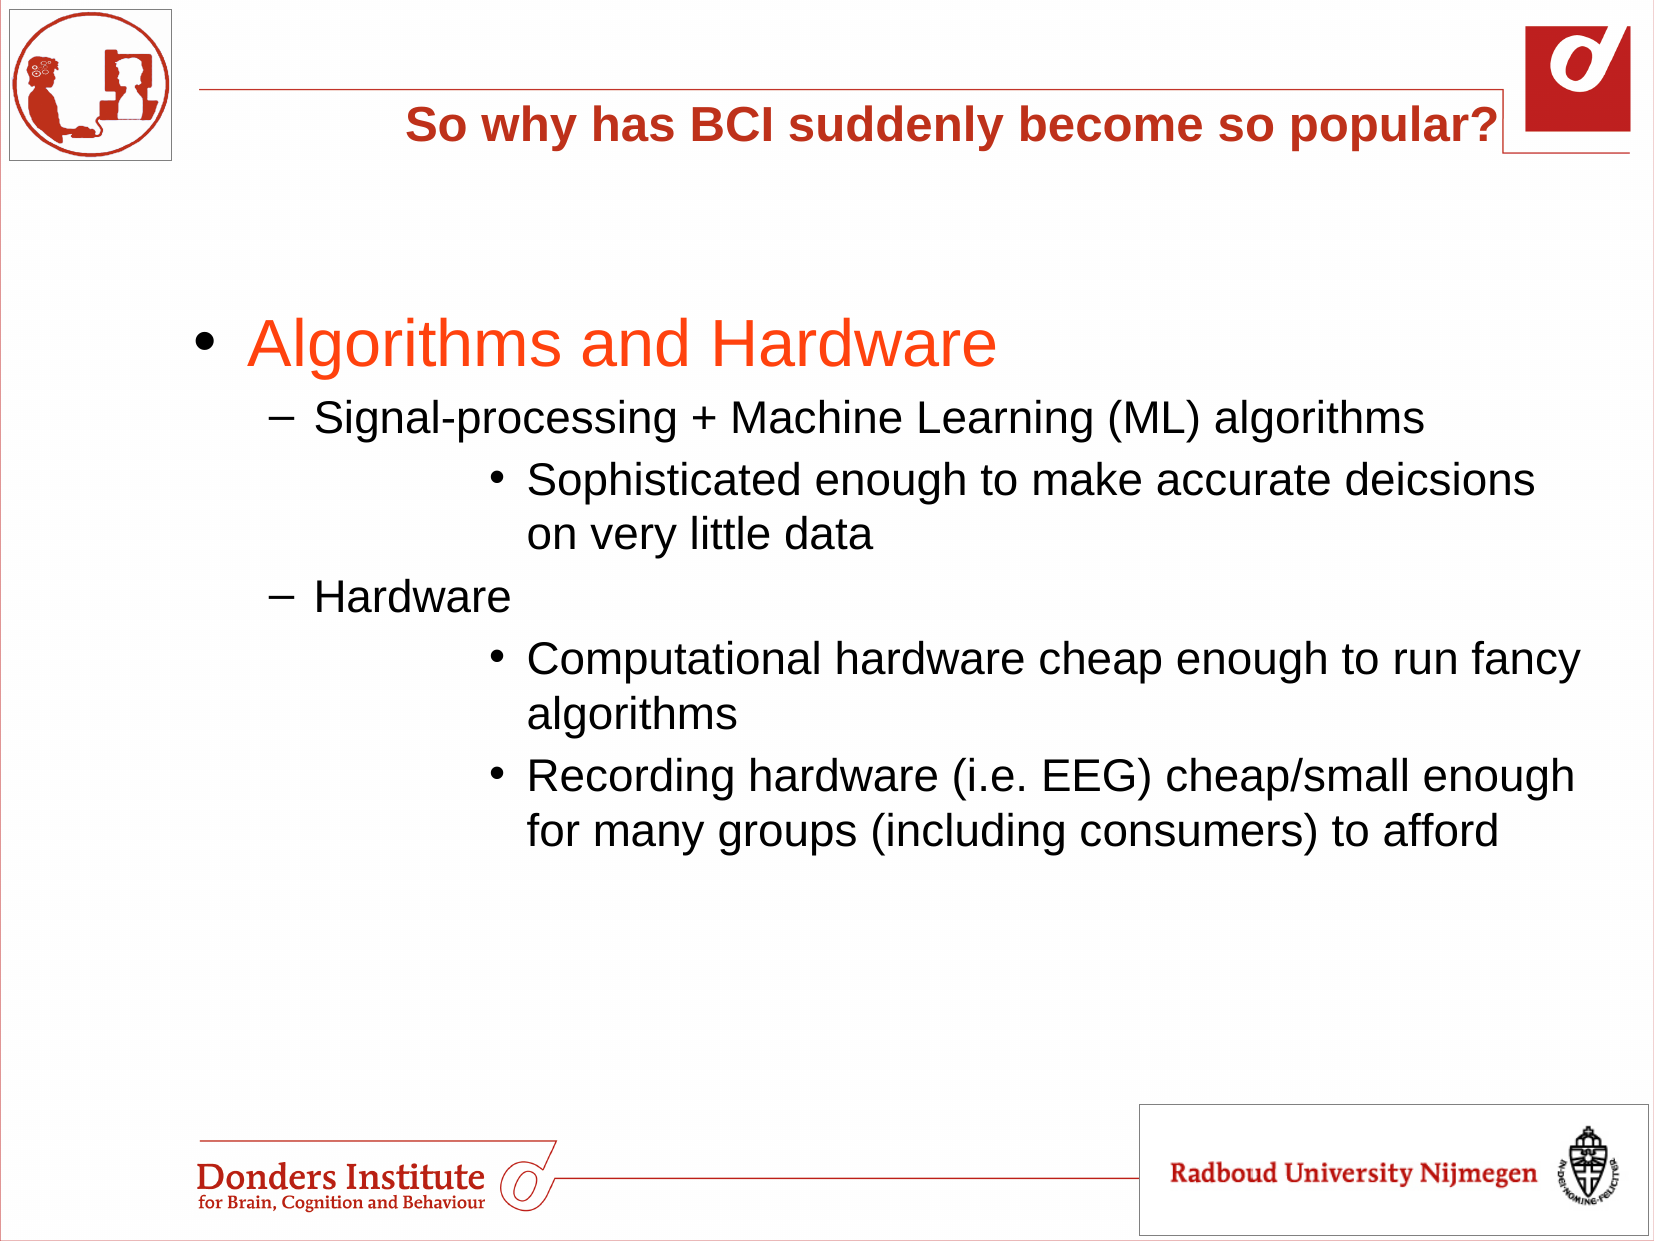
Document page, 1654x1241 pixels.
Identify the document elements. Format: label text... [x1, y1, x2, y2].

list Algorithms and Hardware Signal-processing + Machine Learning (ML) algorithms Sophisticated enough to make accurate deicsions on very little data Hardware Computational hardware cheap enough to run fancy algorithms Recording hardware (i.e. EEG) cheap/small enough for many groups (including consumers) to afford [193, 300, 1591, 1119]
title So why has BCI suddenly become so popular? [405, 90, 1637, 168]
picture [0, 0, 1654, 1241]
